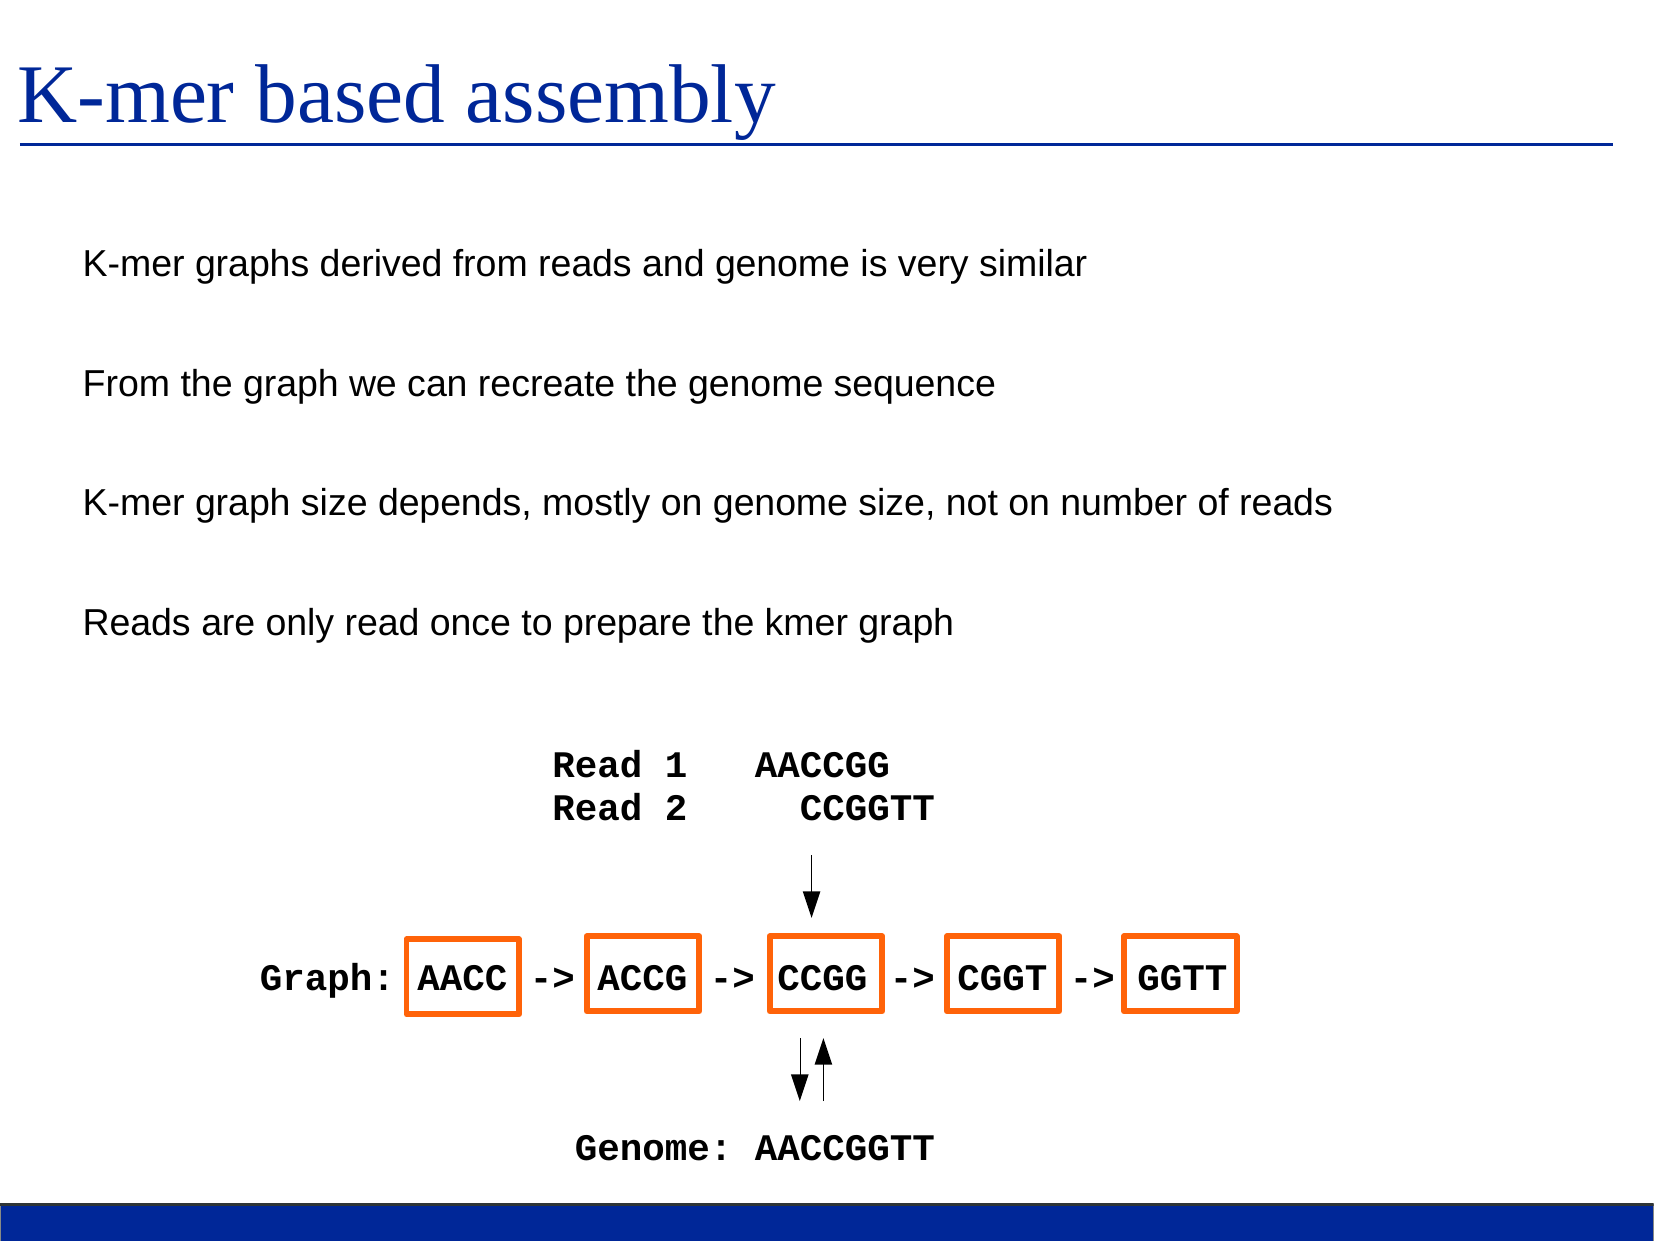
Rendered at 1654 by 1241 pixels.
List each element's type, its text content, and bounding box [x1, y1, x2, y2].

list K-mer graphs derived from reads and genome is very similar From the graph we can recreate the genome sequence K-mer graph size depends, mostly on genome size, not on number of reads Reads are only read once to prepare the kmer graph [82, 242, 1571, 652]
title K-mer based assembly [17, 0, 1589, 198]
text_box Read 1 AACCGG Read 2 CCGGTT Graph: AACC -> ACCG -> CCGG -> CGGT -> GGTT Genome: AACCGGTT [245, 739, 1311, 1222]
